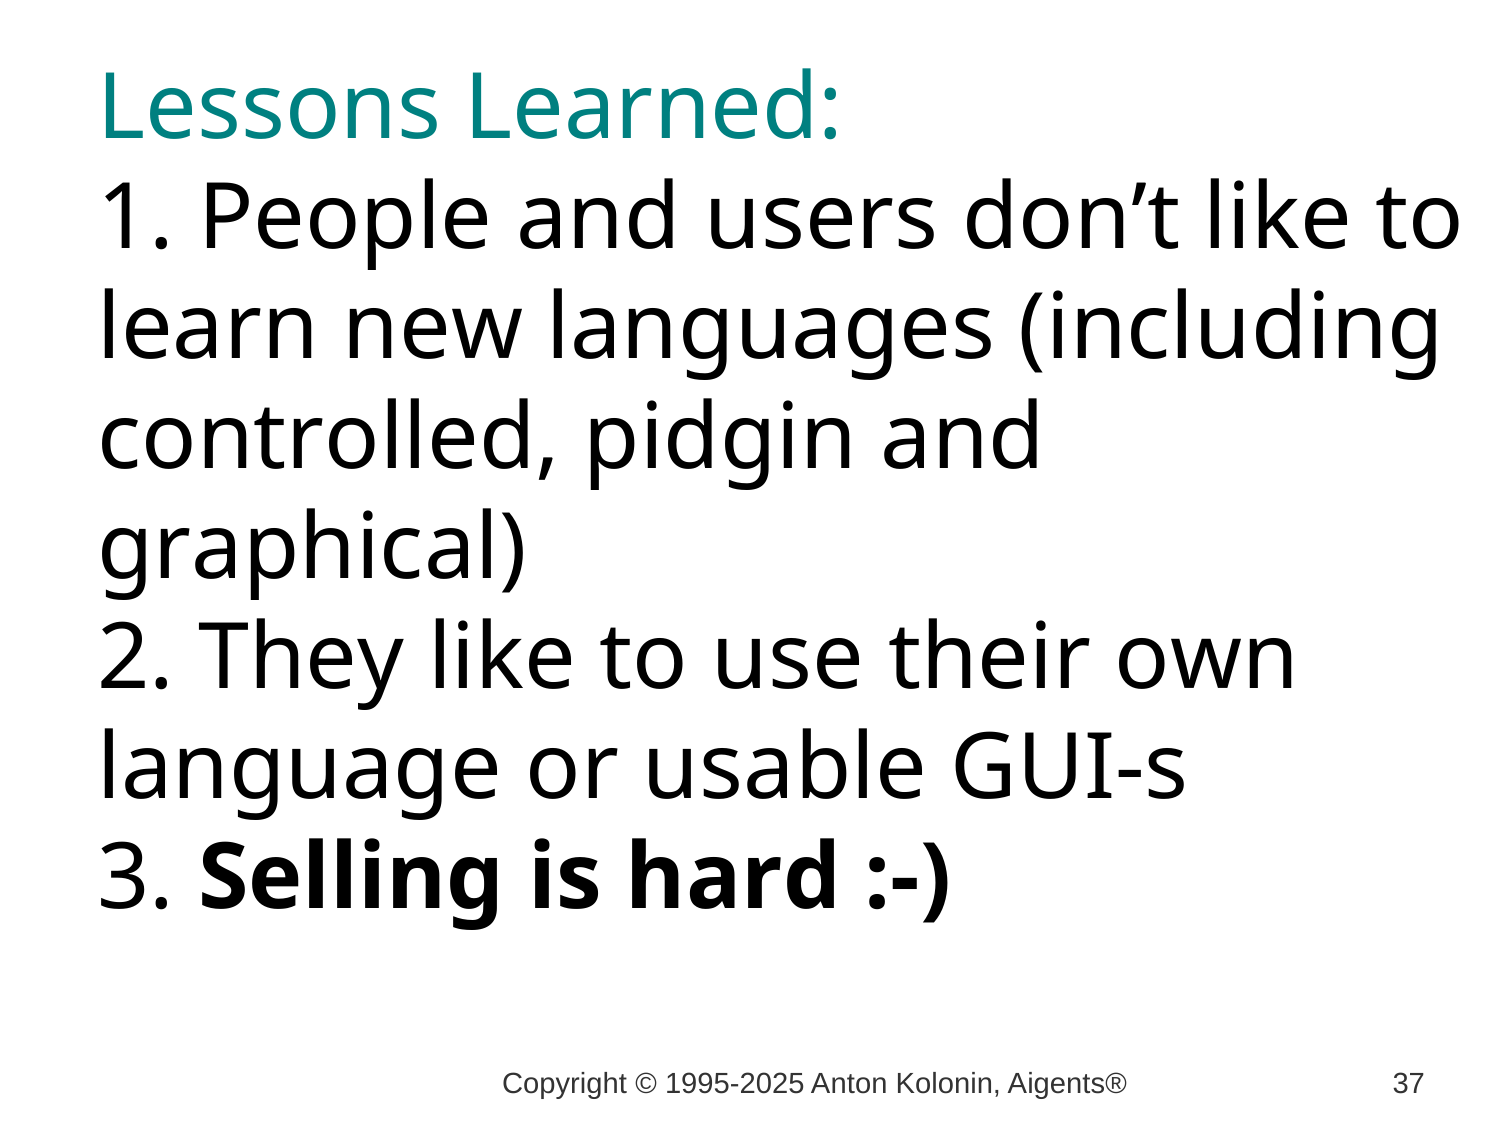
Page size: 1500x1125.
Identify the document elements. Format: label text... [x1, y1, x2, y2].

text_box Lessons Learned: 1. People and users don’t like to learn new languages (including controlled, pidgin and graphical) 2. They like to use their own language or usable GUI-s 3. Selling is hard :-) [82, 39, 1489, 1125]
